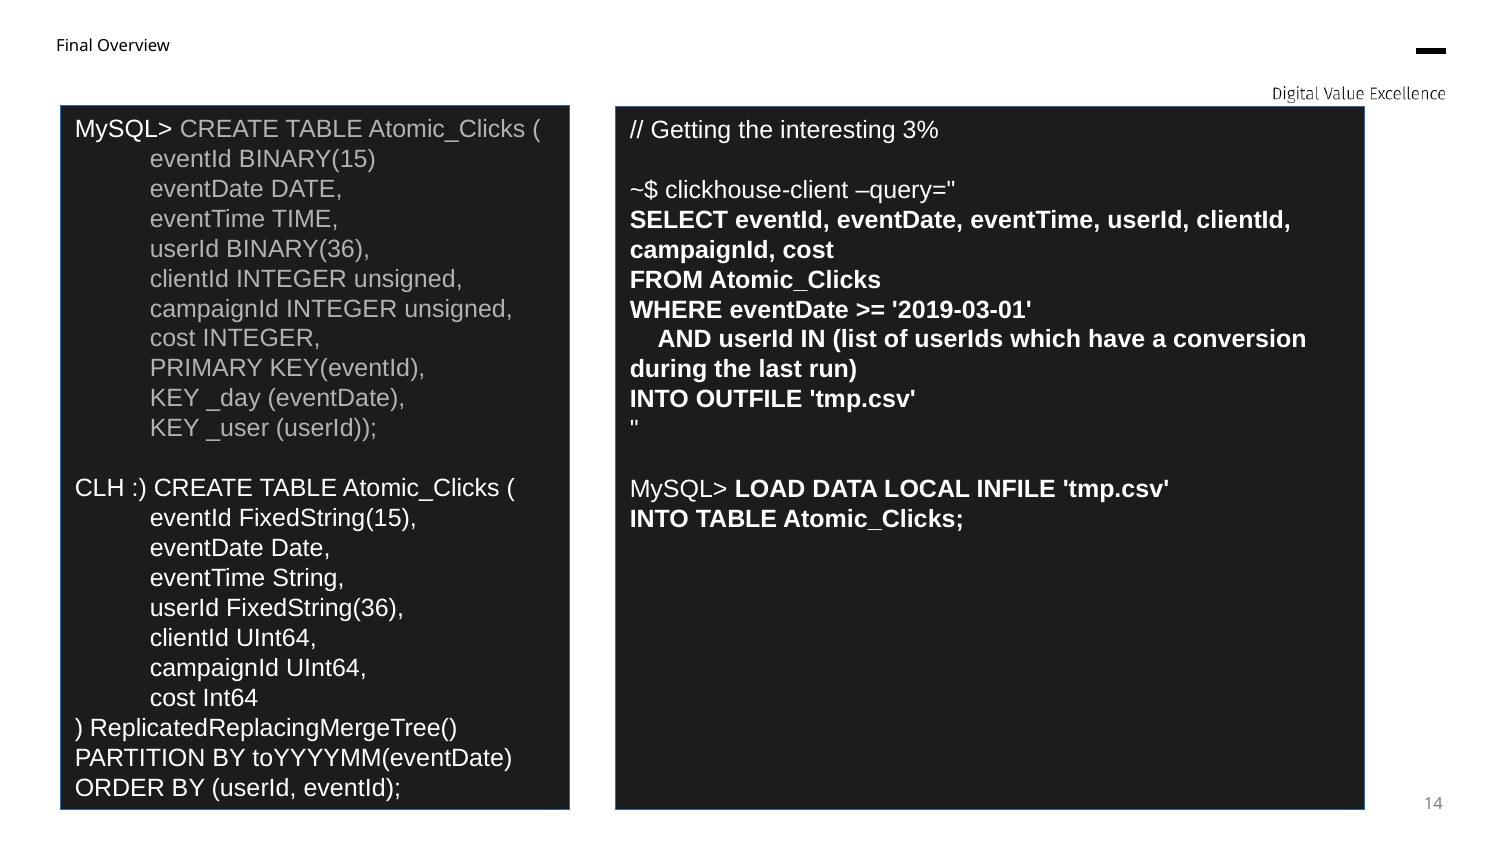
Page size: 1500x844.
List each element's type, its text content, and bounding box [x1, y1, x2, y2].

text_box // Getting the interesting 3% ~$ clickhouse-client –query=" SELECT eventId, eventDate, eventTime, userId, clientId, campaignId, cost FROM Atomic_Clicks WHERE eventDate >= '2019-03-01' AND userId IN (list of userIds which have a conversion during the last run) INTO OUTFILE 'tmp.csv' " MySQL> LOAD DATA LOCAL INFILE 'tmp.csv' INTO TABLE Atomic_Clicks; [615, 106, 1365, 810]
text_box <number> [1104, 782, 1455, 827]
text_box Final Overview [44, 29, 1216, 72]
text_box MySQL> CREATE TABLE Atomic_Clicks ( eventId BINARY(15) eventDate DATE, eventTime TIME, userId BINARY(36), clientId INTEGER unsigned, campaignId INTEGER unsigned, cost INTEGER, PRIMARY KEY(eventId), KEY _day (eventDate), KEY _user (userId)); CLH :) CREATE TABLE Atomic_Clicks ( eventId FixedString(15), eventDate Date, eventTime String, userId FixedString(36), clientId UInt64, campaignId UInt64, cost Int64 ) ReplicatedReplacingMergeTree() PARTITION BY toYYYYMM(eventDate) ORDER BY (userId, eventId); [60, 105, 570, 810]
